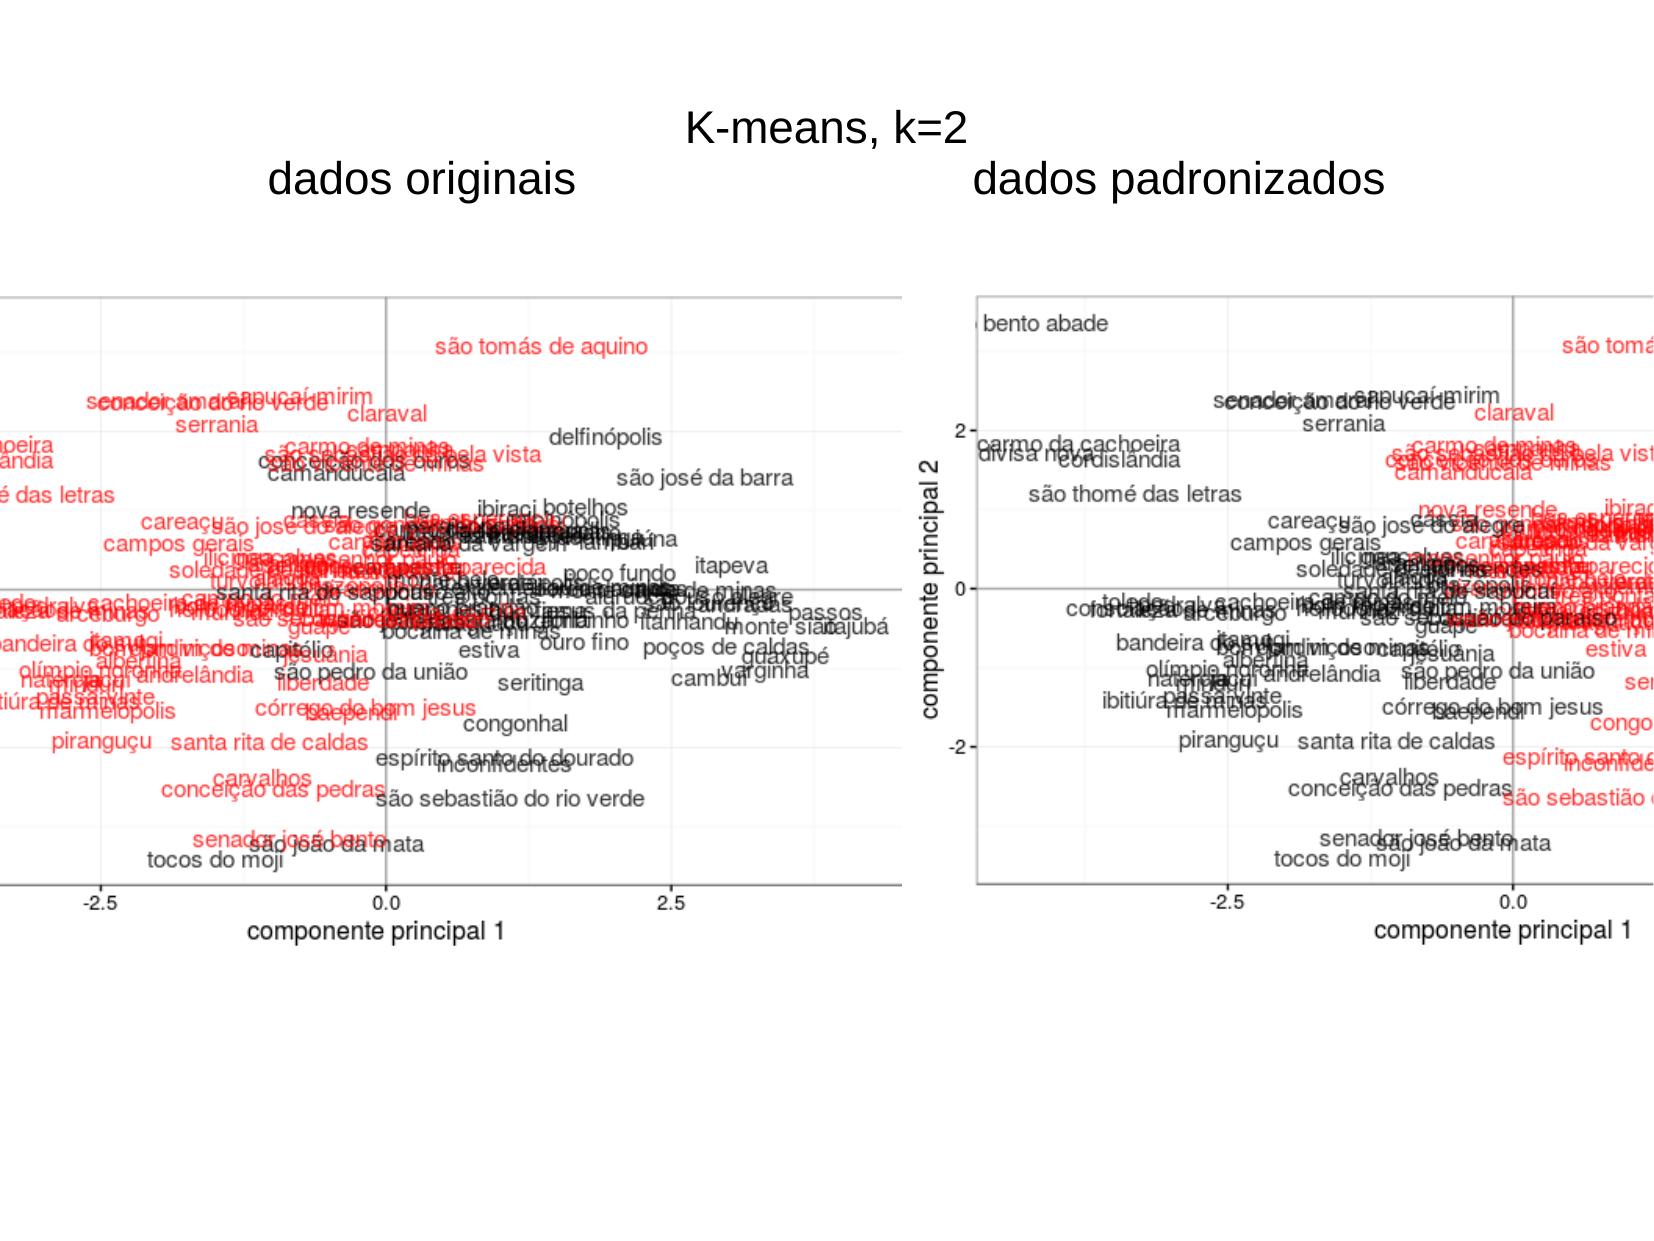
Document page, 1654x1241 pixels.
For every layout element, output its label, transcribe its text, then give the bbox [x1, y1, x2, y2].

title K-means, k=2 dados originais dados padronizados [82, 49, 1571, 248]
picture [0, 247, 1654, 957]
